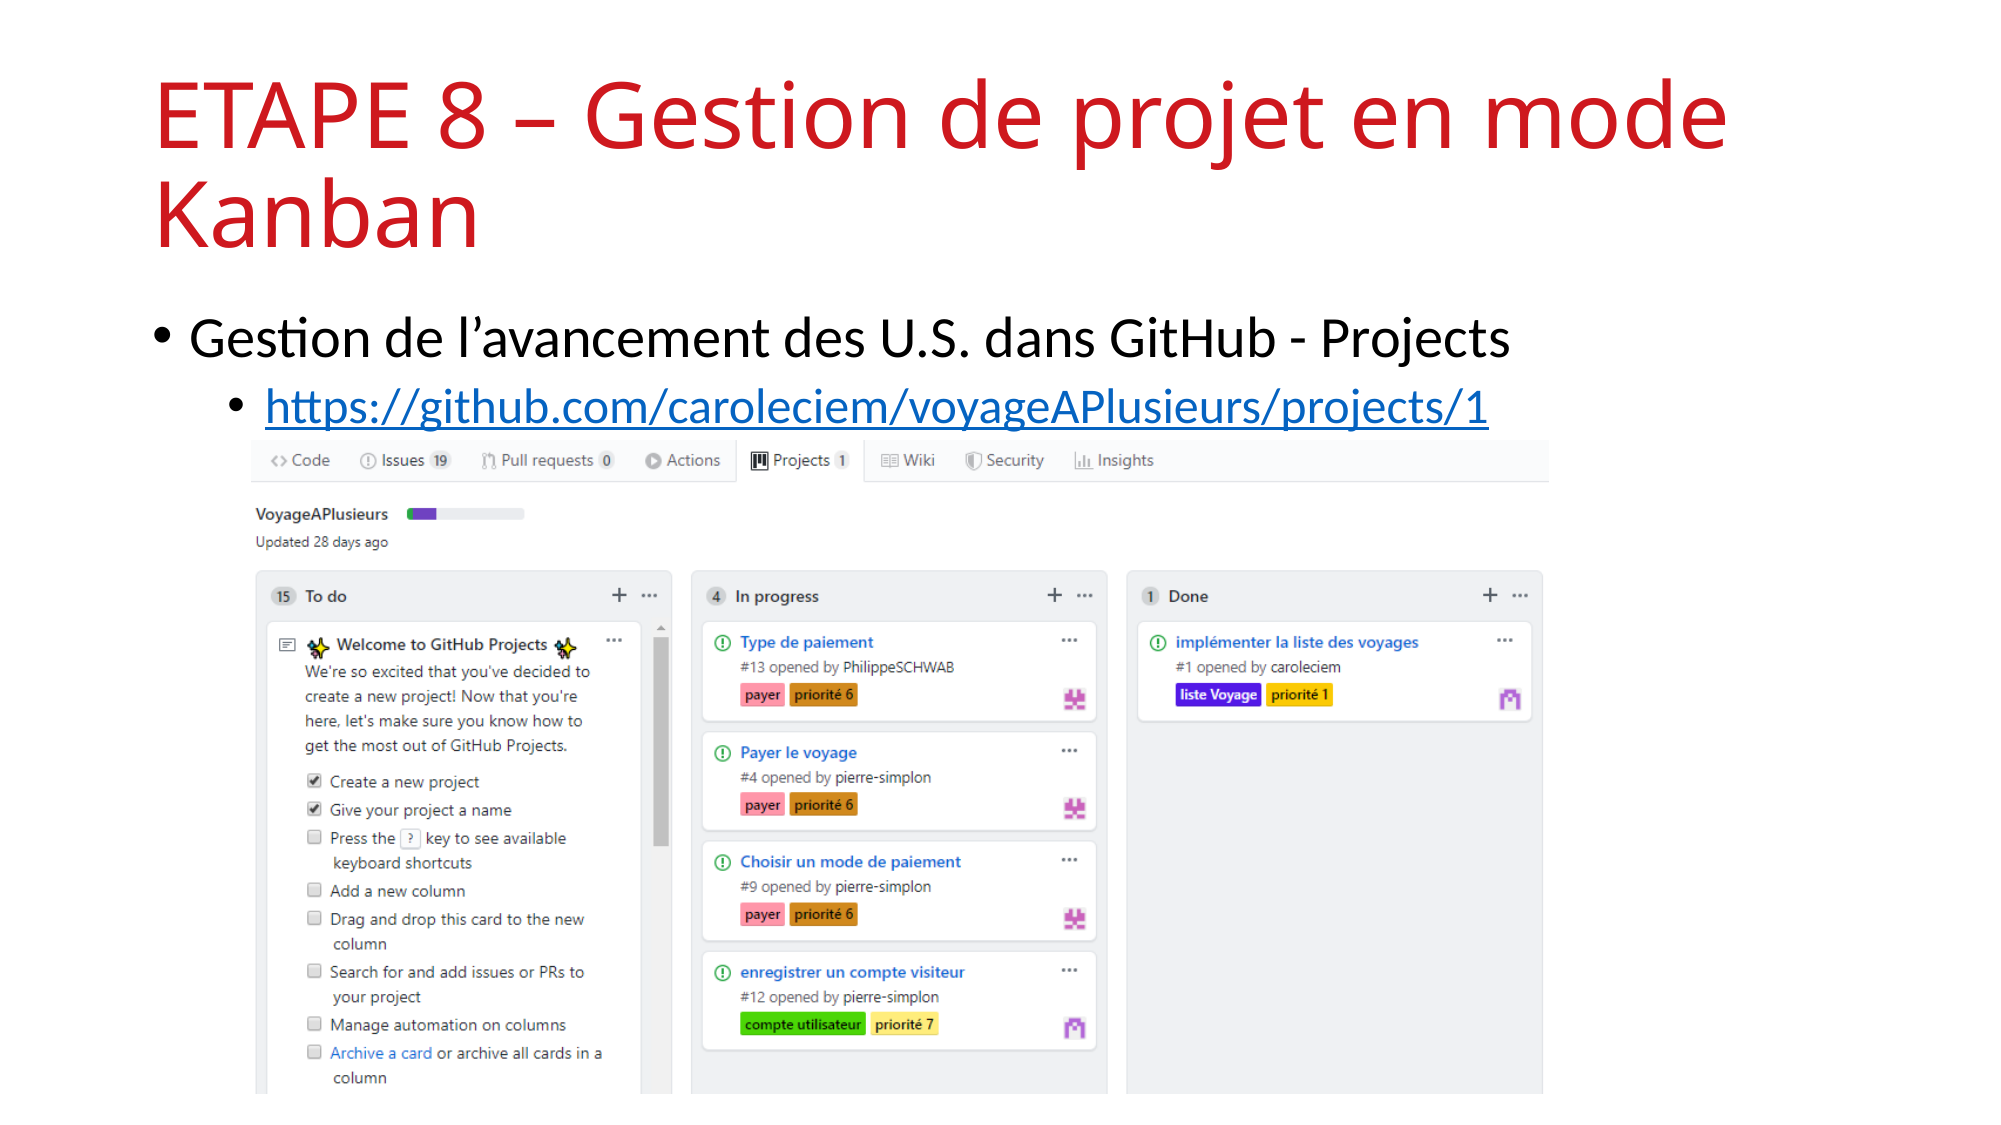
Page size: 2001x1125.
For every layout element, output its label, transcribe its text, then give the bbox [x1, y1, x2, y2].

picture [251, 440, 1549, 1094]
list Gestion de l’avancement des U.S. dans GitHub - Projects https://github.com/caroleciem/voyageAPlusieurs/projects/1 [137, 299, 1863, 1014]
title ETAPE 8 – Gestion de projet en mode Kanban [137, 59, 1863, 278]
